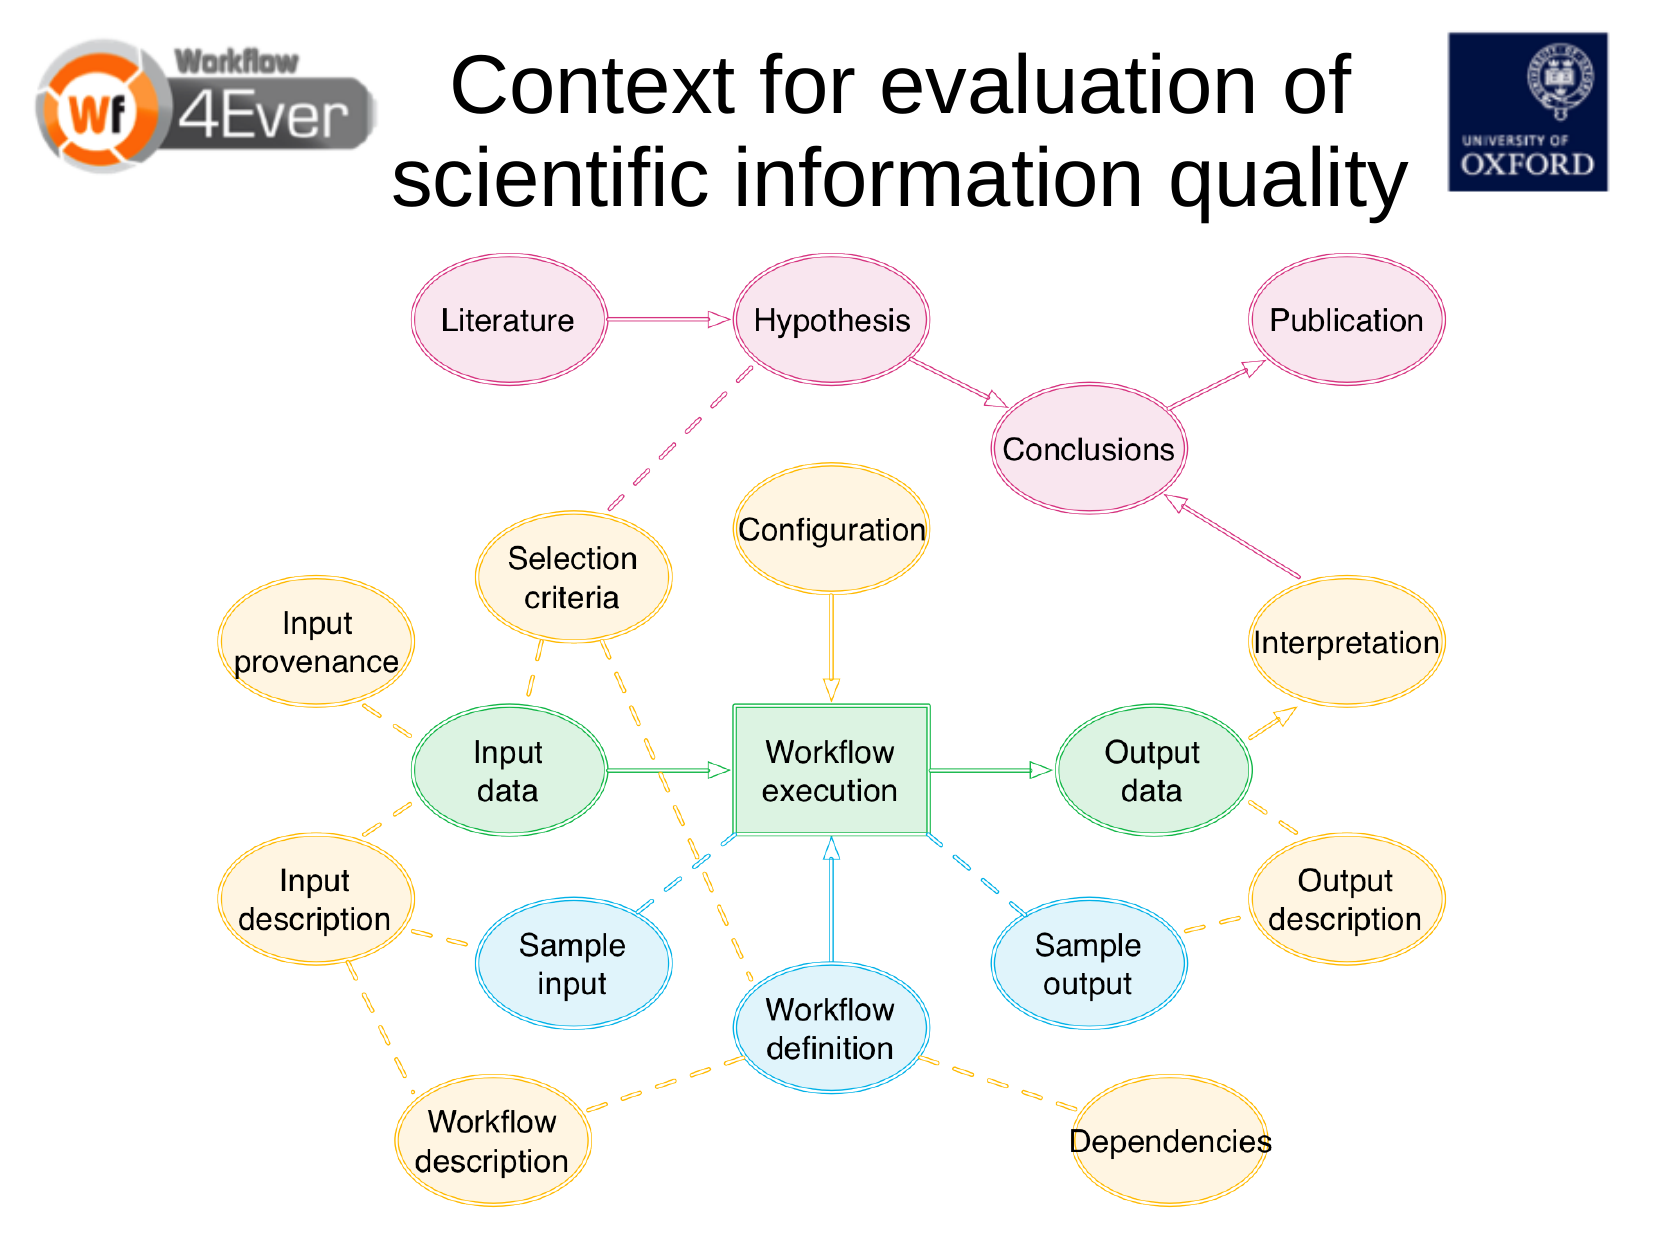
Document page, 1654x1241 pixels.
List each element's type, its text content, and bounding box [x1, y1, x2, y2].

picture [213, 249, 1447, 1210]
title Context for evaluation of scientific information quality [354, 31, 1447, 231]
picture [29, 33, 354, 181]
picture [1446, 29, 1612, 194]
